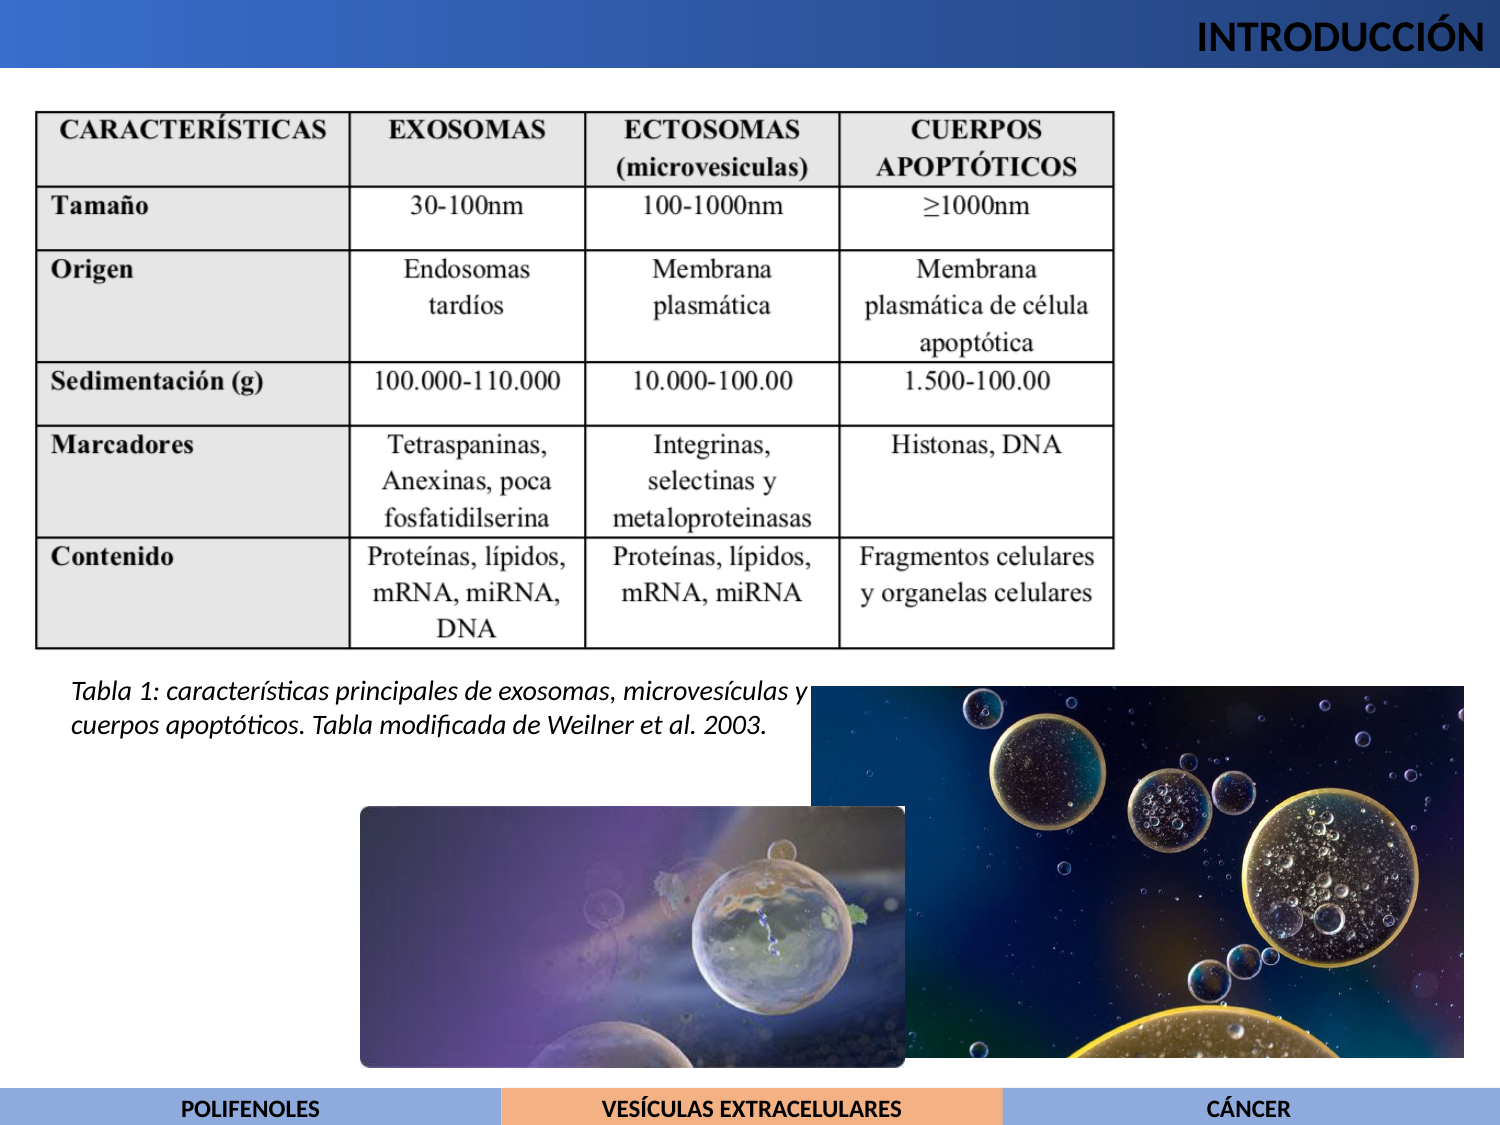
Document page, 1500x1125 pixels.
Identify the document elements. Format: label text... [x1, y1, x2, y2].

text_box CÁNCER [1003, 1087, 1500, 1125]
picture [0, 77, 1155, 656]
text_box VESÍCULAS EXTRACELULARES [501, 1087, 1003, 1125]
text_box POLIFENOLES [0, 1088, 501, 1125]
picture [360, 686, 1464, 1068]
text_box INTRODUCCIÓN [0, 0, 1500, 68]
text_box Tabla 1: características principales de exosomas, microvesículas y cuerpos apoptóticos. Tabla modificada de Weilner et al. 2003. [56, 664, 889, 815]
